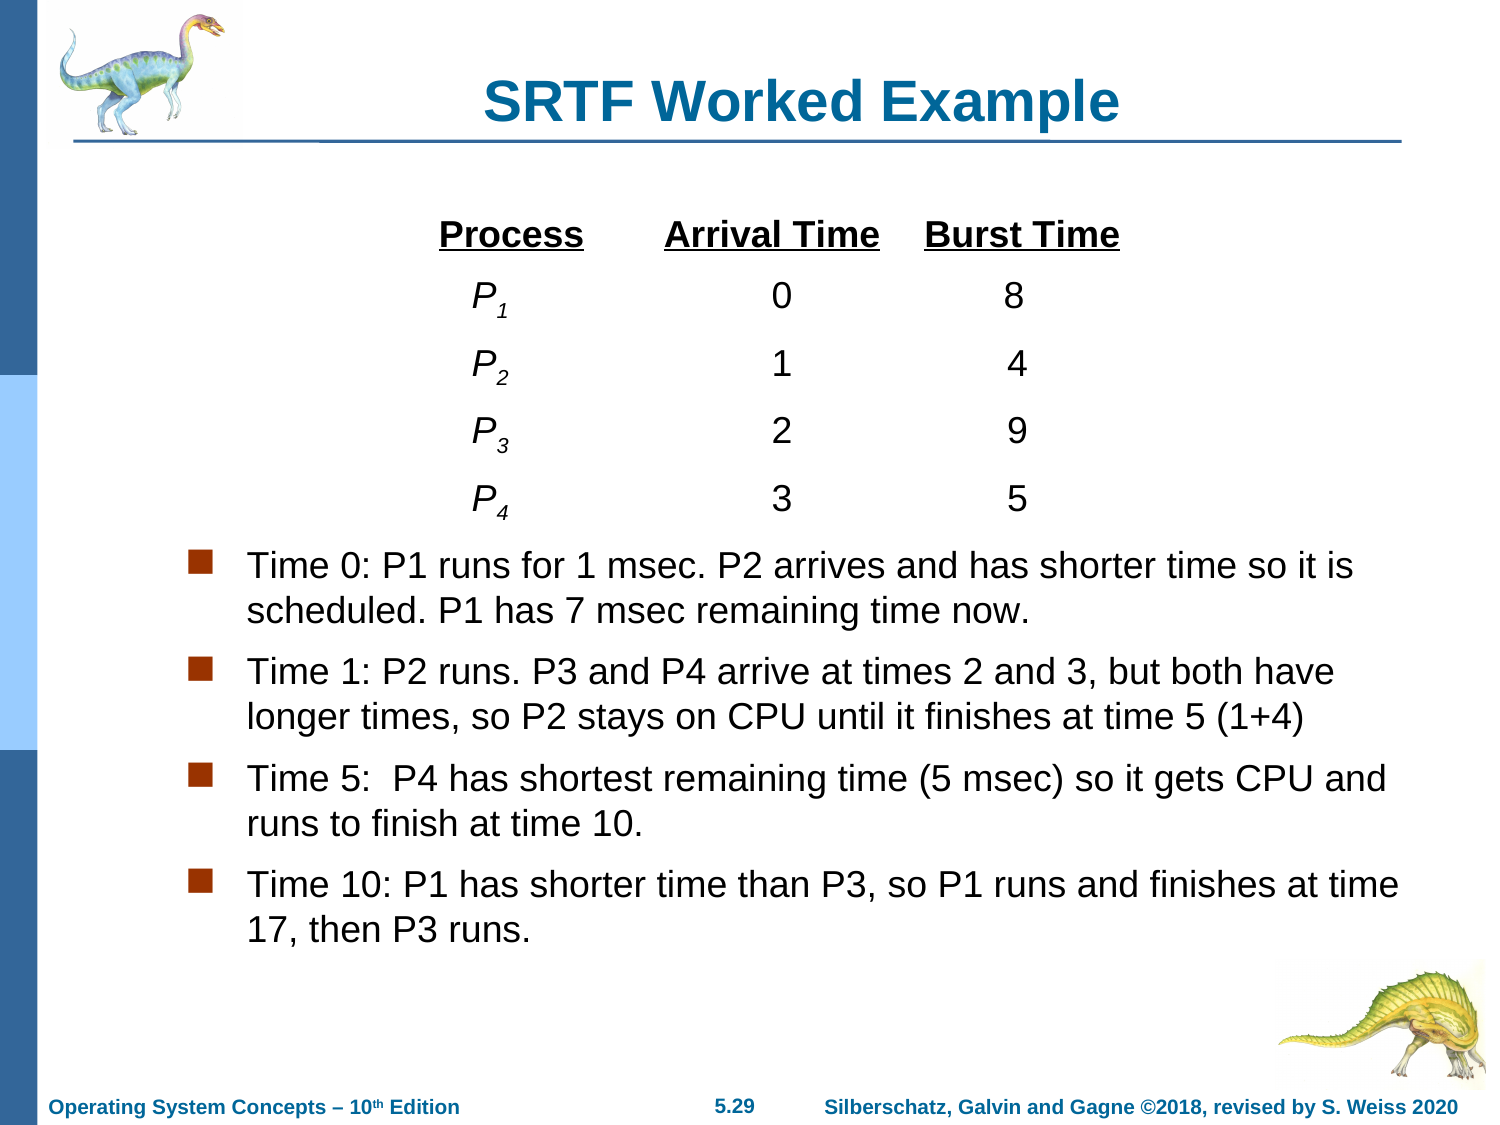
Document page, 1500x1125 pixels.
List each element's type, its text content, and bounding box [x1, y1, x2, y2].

picture [46, 0, 243, 149]
picture [1275, 959, 1486, 1090]
text_box SRTF Worked Example [179, 45, 1426, 141]
picture [1141, 1099, 1149, 1104]
text_box ProcessA Arrival TimeT Burst Time P1 0 8 P2 1 4 P3 2 9 P4 3 5 Time 0: P1 runs for 1 msec. P2 arrives and has shorter time so it is scheduled. P1 has 7 msec remaining time now. Time 1: P2 runs. P3 and P4 arrive at times 2 and 3, but both have longer times, so P2 stays on CPU until it finishes at time 5 (1+4) Time 5: P4 has shortest remaining time (5 msec) so it gets CPU and runs to finish at time 10. Time 10: P1 has shorter time than P3, so P1 runs and finishes at time 17, then P3 runs. [176, 202, 1423, 946]
